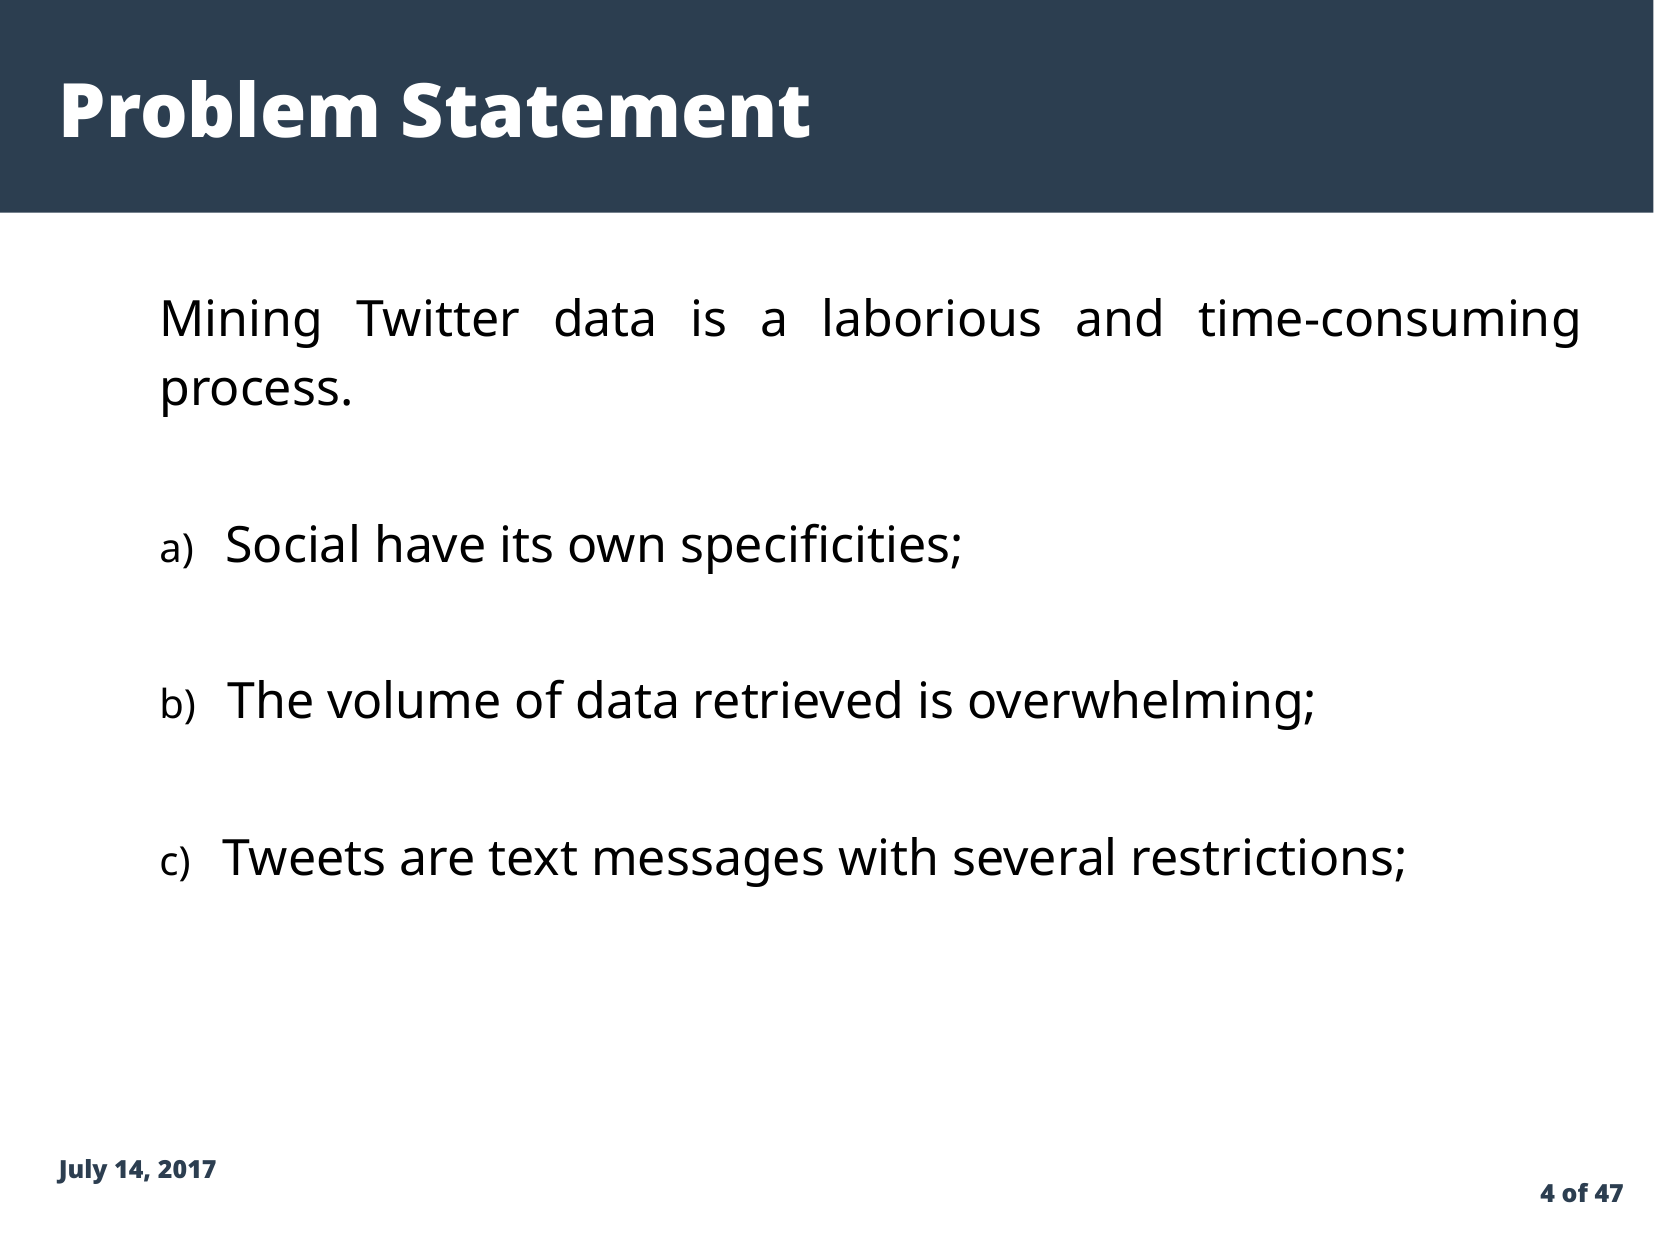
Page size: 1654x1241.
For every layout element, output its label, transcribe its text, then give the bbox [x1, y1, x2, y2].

title Problem Statement [59, 29, 1595, 187]
text_box Mining Twitter data is a laborious and time-consuming process. Social have its own specificities; The volume of data retrieved is overwhelming; Tweets are text messages with several restrictions; [70, 283, 1583, 1056]
